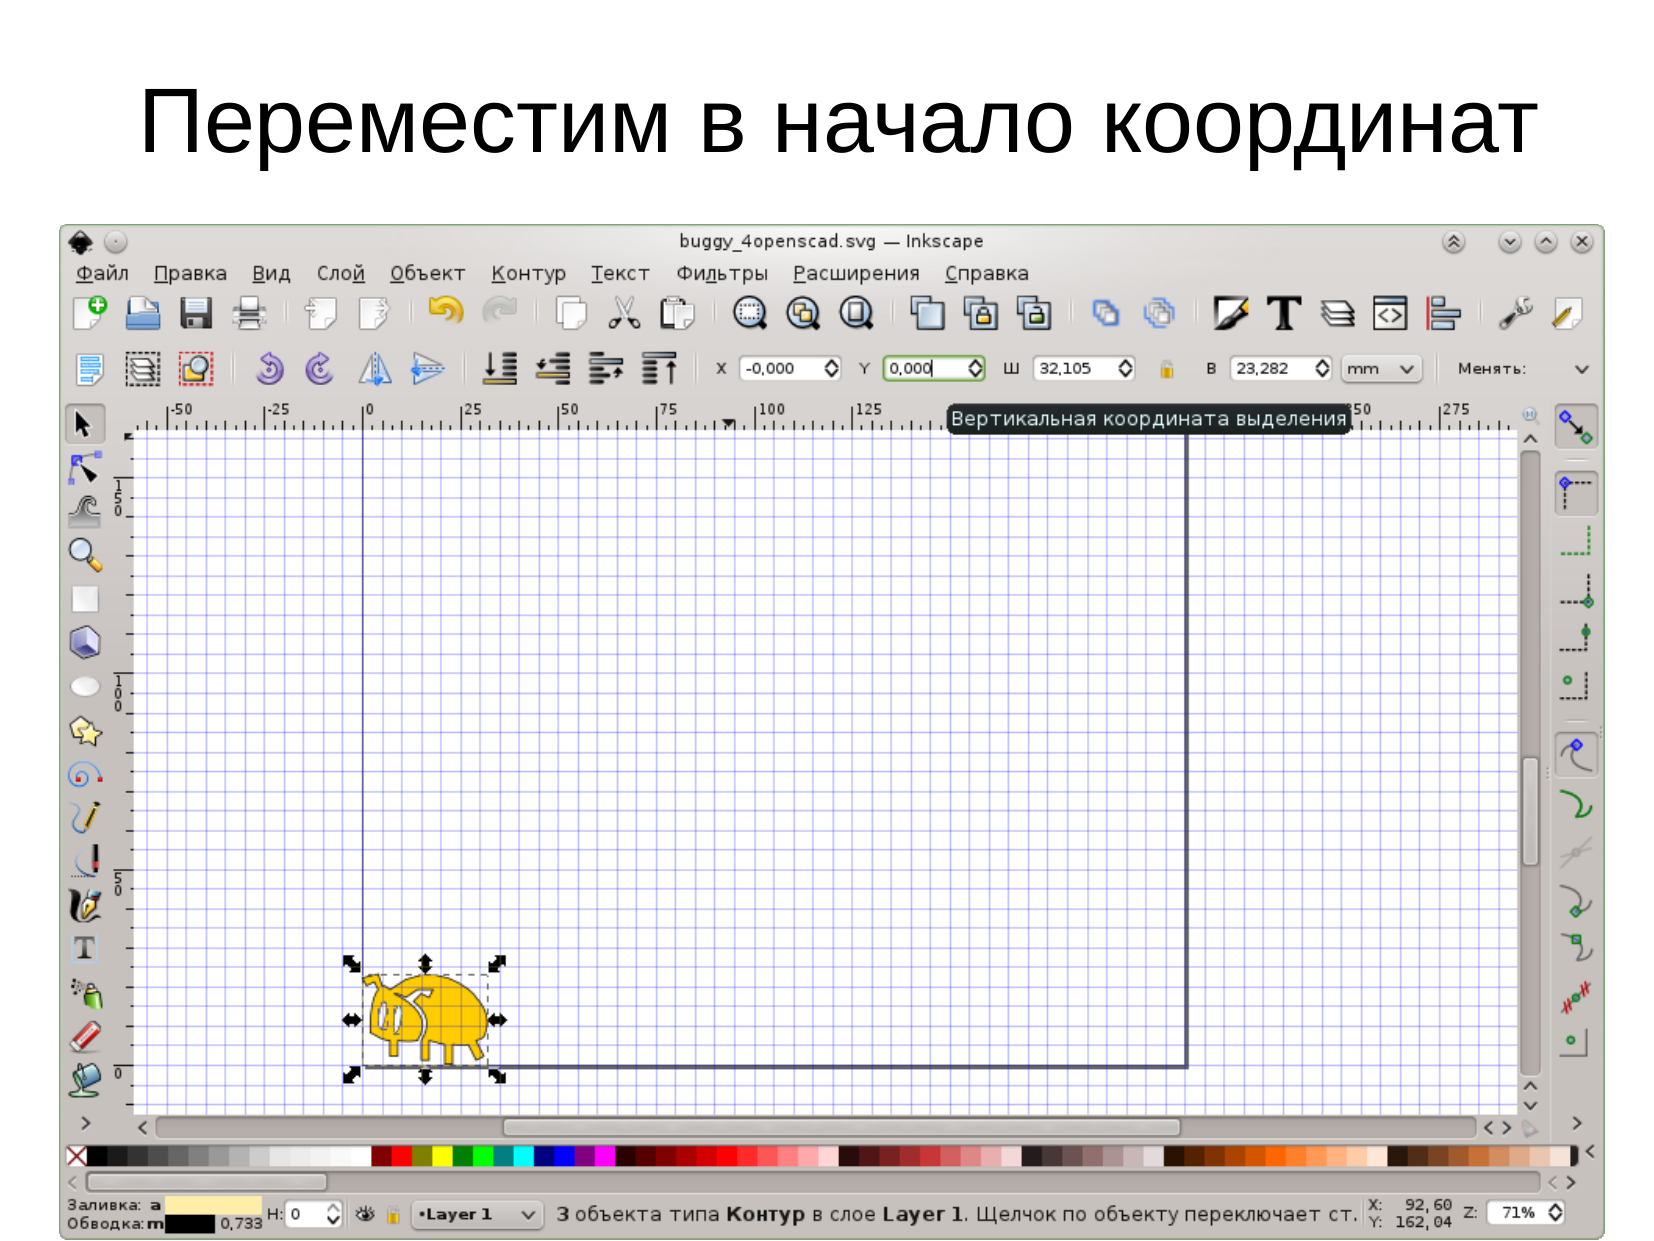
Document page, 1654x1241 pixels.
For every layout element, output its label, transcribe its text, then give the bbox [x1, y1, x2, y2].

picture [59, 224, 1605, 1240]
title Переместим в начало координат [61, 17, 1619, 225]
